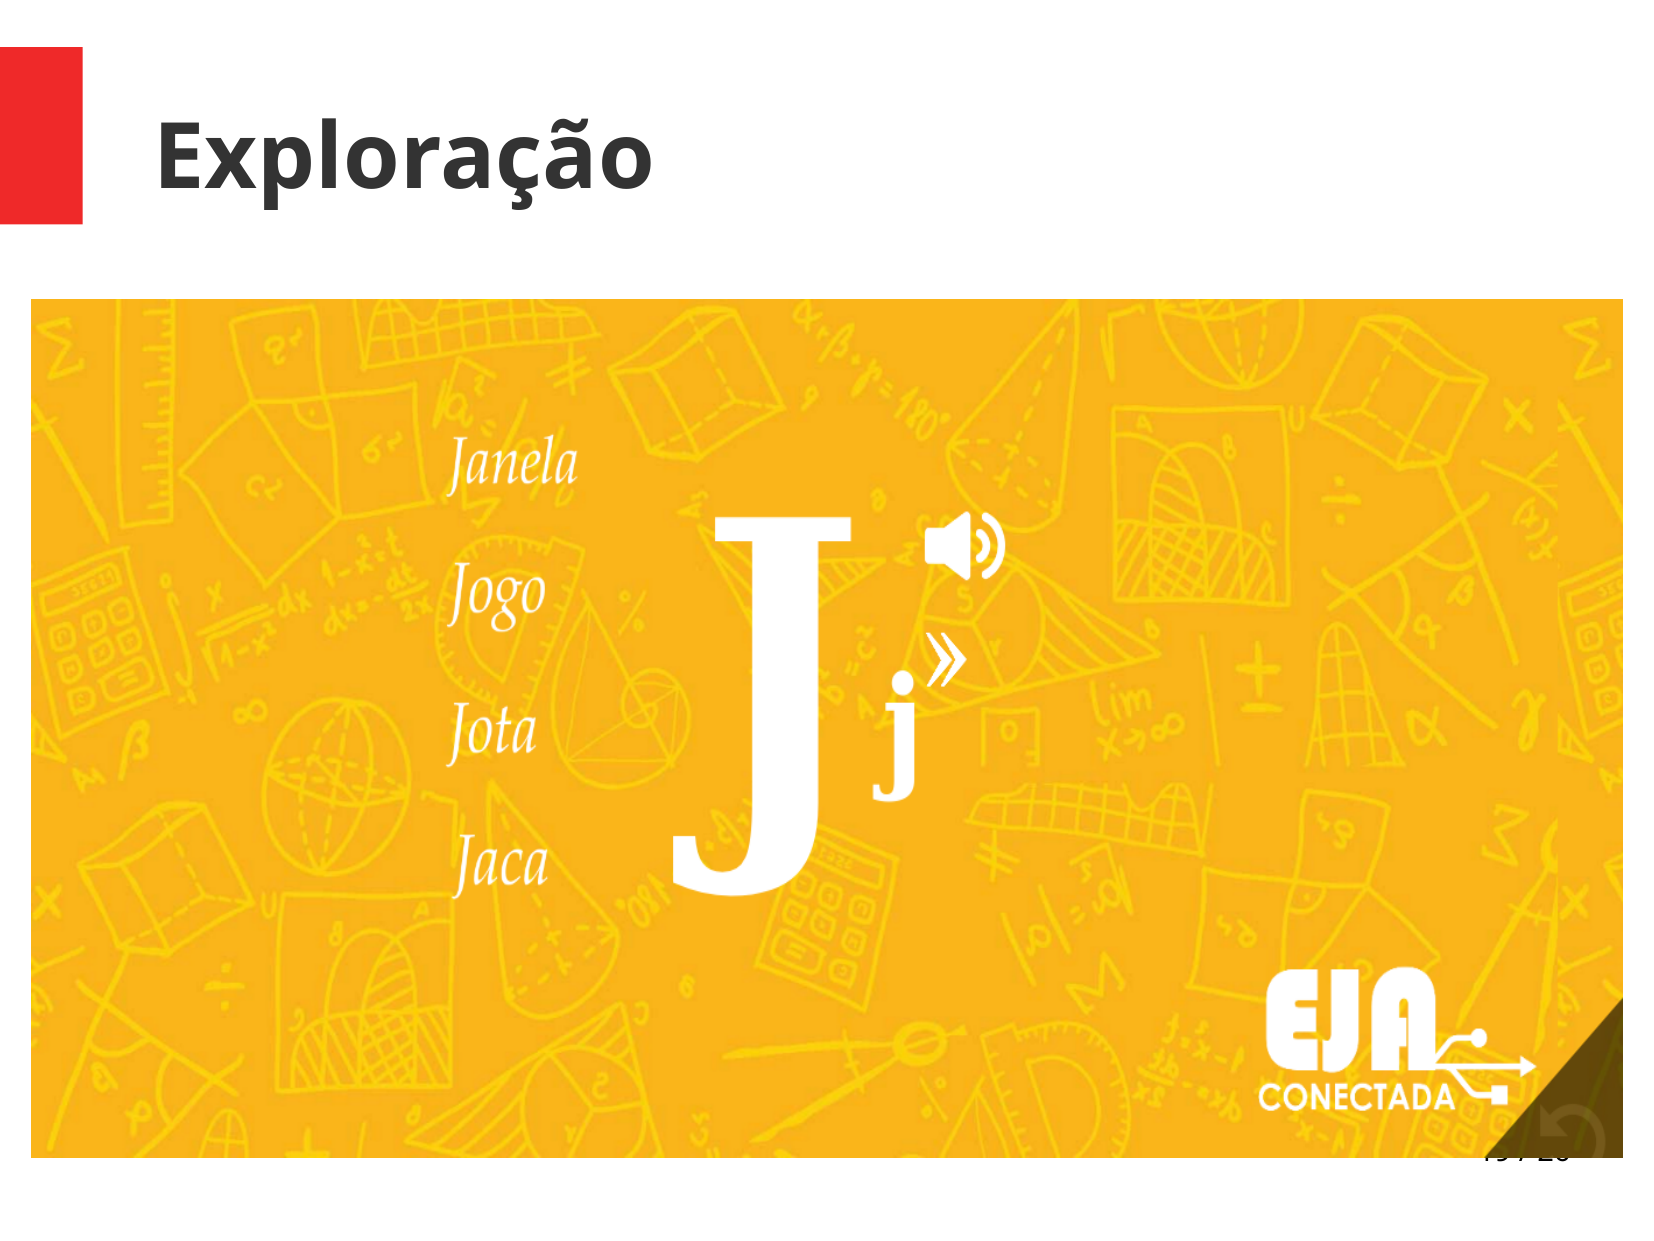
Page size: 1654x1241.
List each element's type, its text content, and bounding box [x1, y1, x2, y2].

picture [31, 299, 1623, 1158]
title Exploração [118, 37, 1571, 269]
